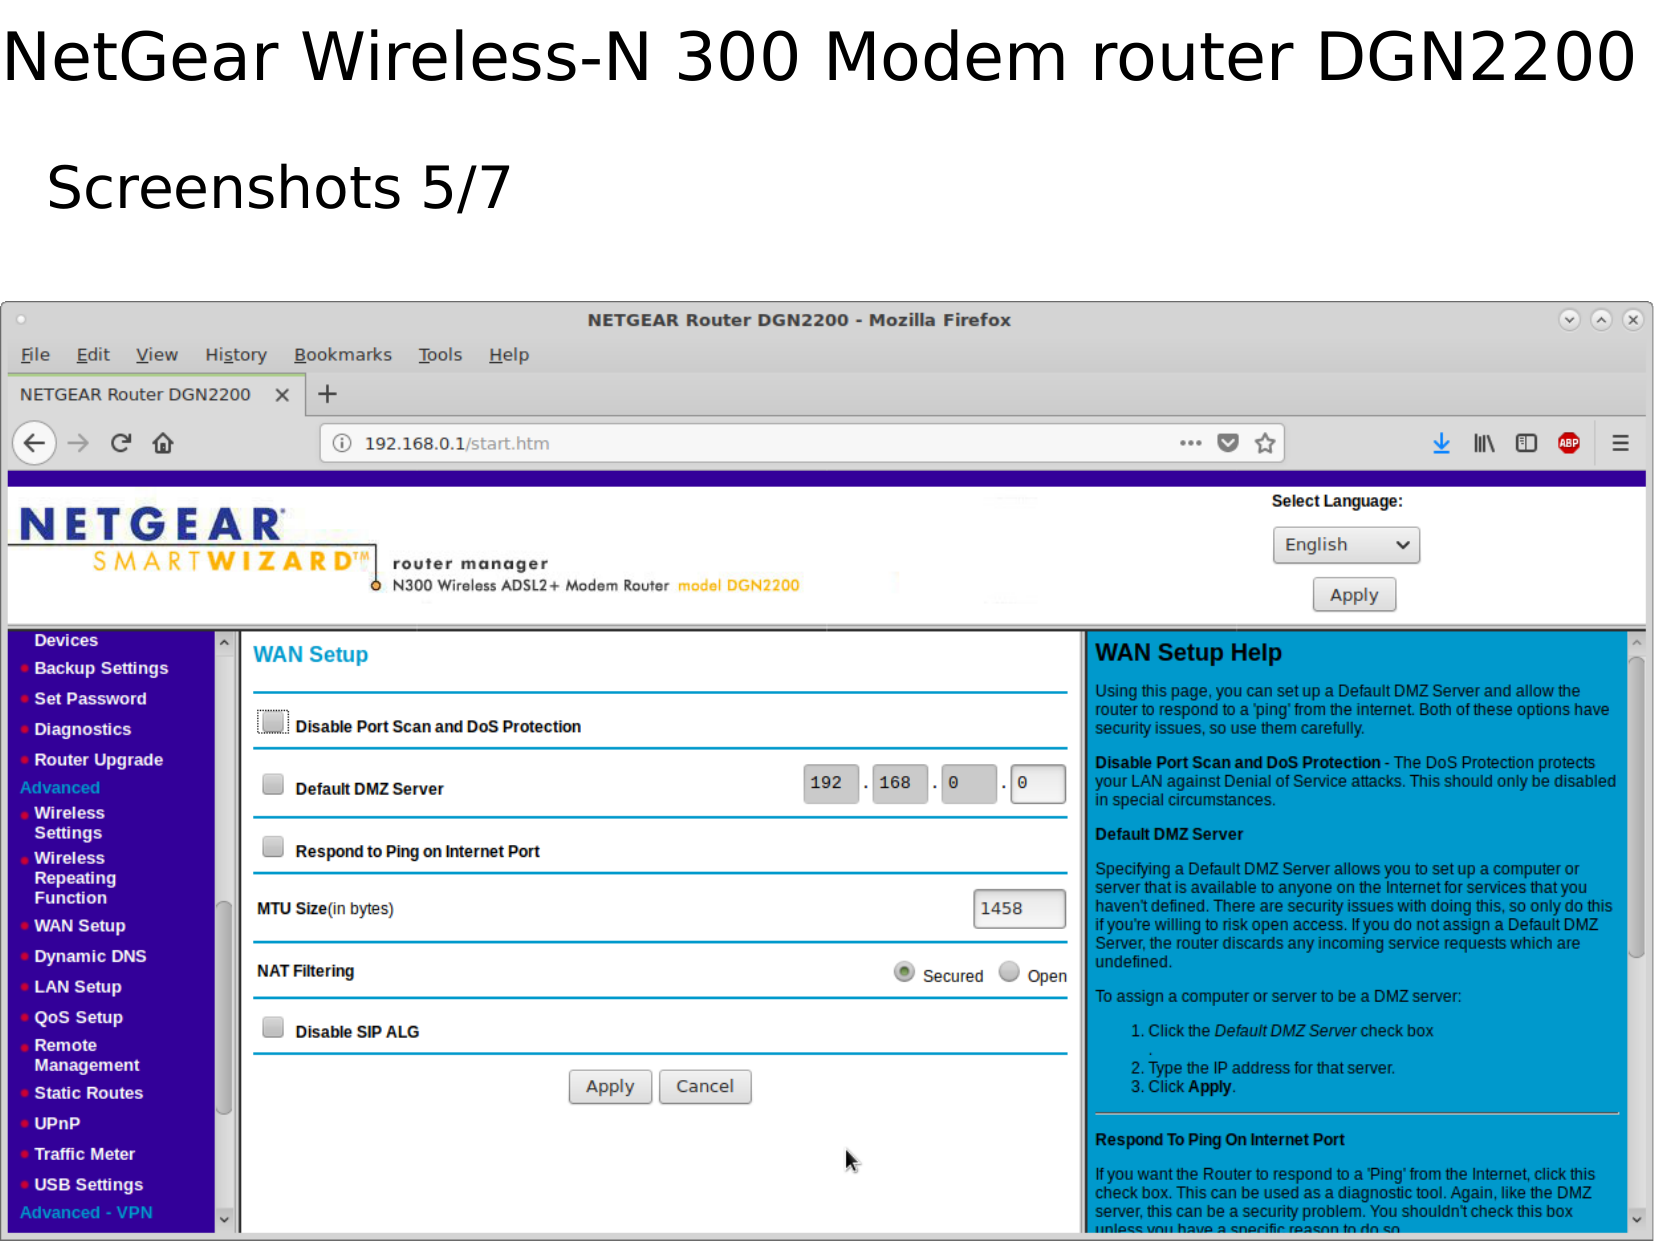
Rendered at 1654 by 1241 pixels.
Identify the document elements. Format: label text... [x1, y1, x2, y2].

picture [0, 301, 1654, 1241]
title NetGear Wireless-N 300 Modem router DGN2200 [0, 5, 1642, 110]
text_box Screenshots 5/7 [46, 141, 1535, 237]
